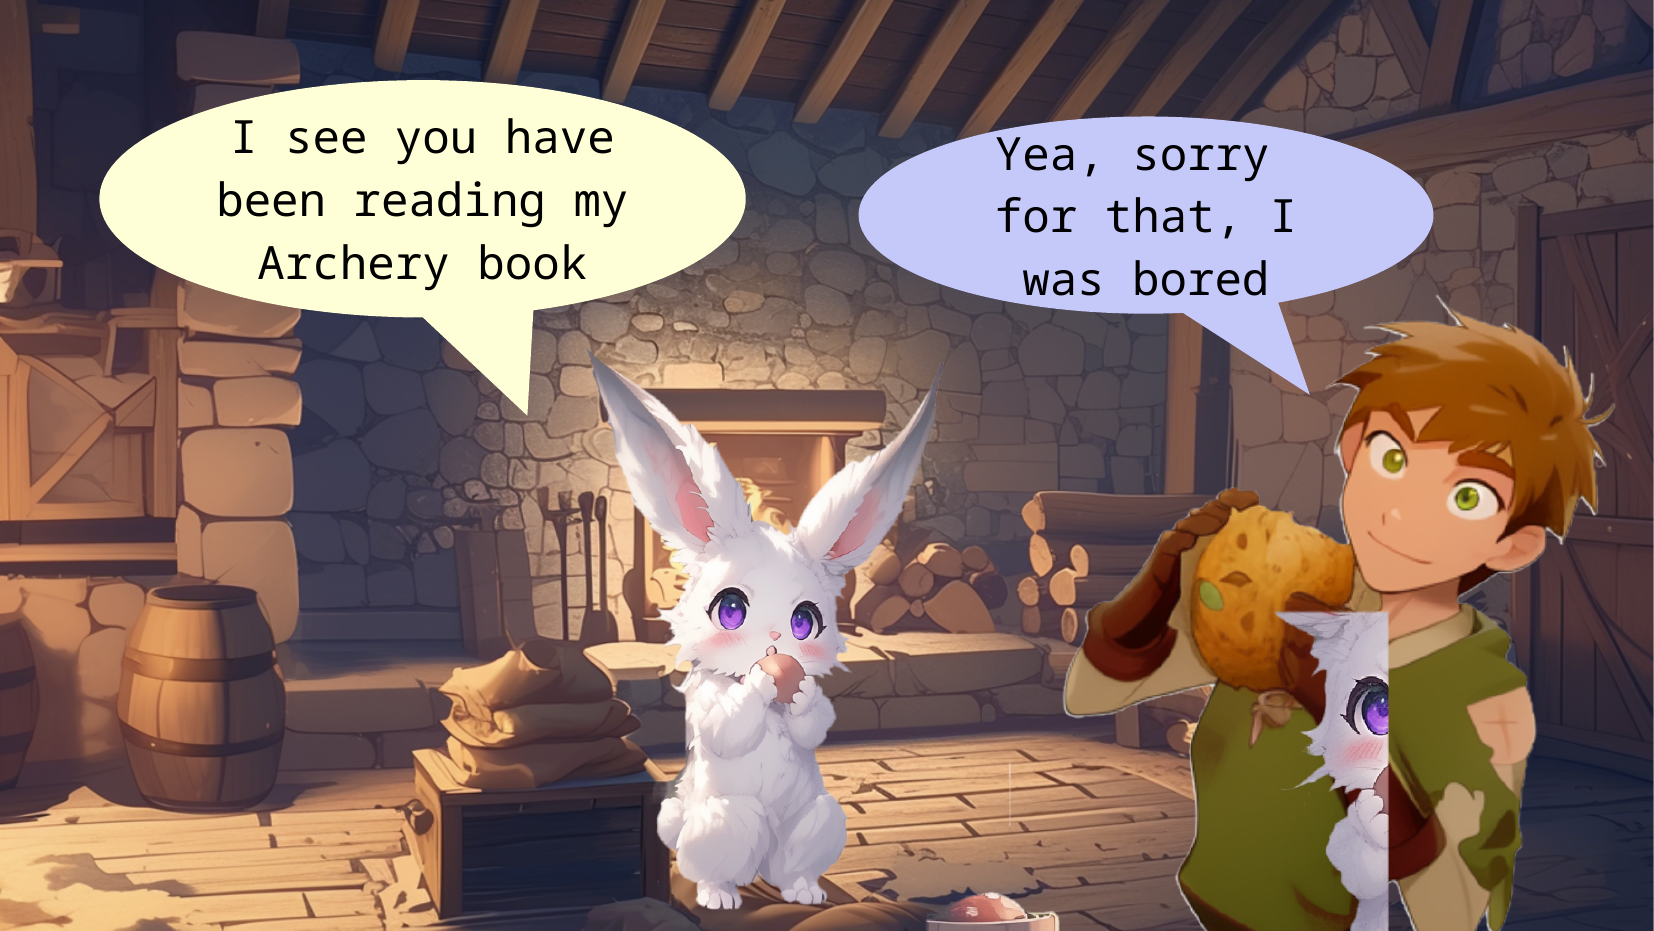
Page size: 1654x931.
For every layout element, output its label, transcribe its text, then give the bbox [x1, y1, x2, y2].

picture [0, 0, 1654, 931]
text_box Yea, sorry for that, I was bored [858, 116, 1434, 395]
text_box I see you have been reading my Archery book [99, 80, 746, 416]
